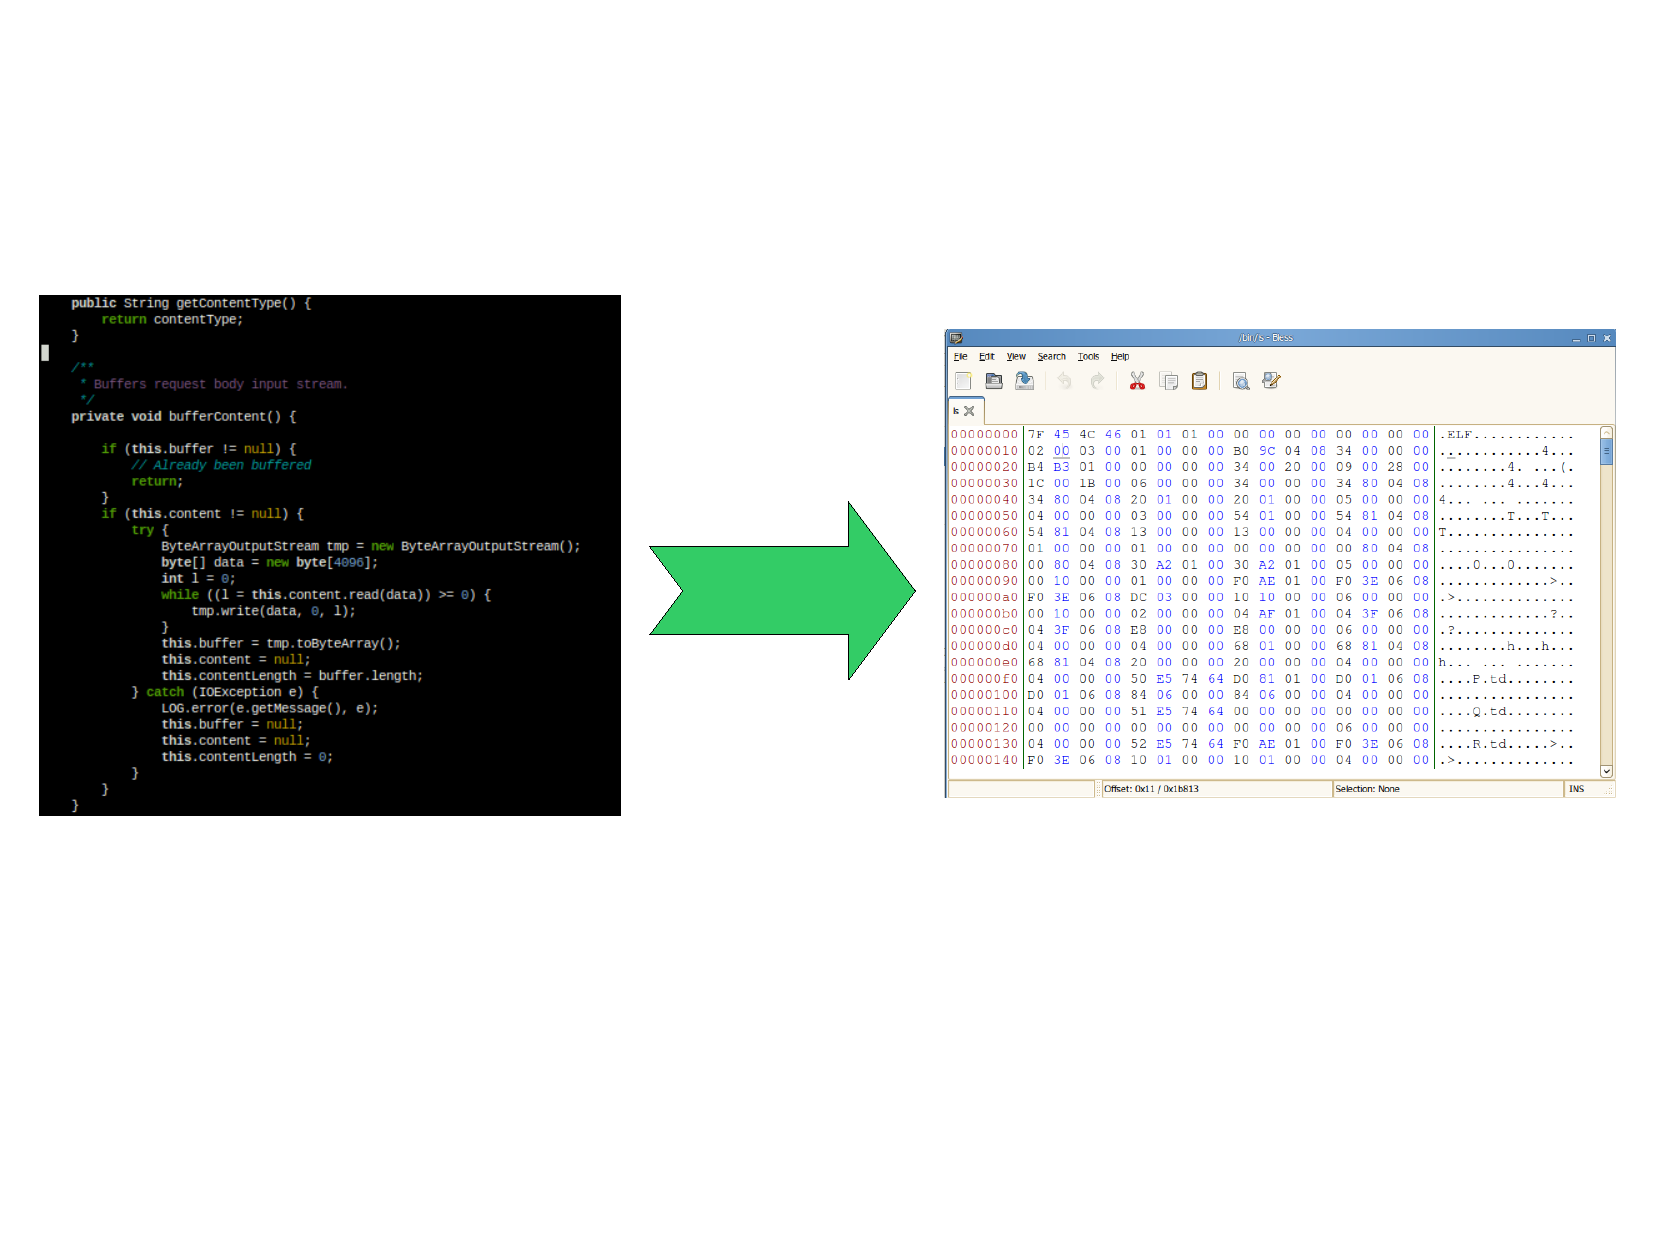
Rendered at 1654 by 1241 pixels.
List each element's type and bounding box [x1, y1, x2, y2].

picture [39, 295, 621, 816]
text_box [649, 501, 916, 680]
picture [944, 329, 1616, 798]
